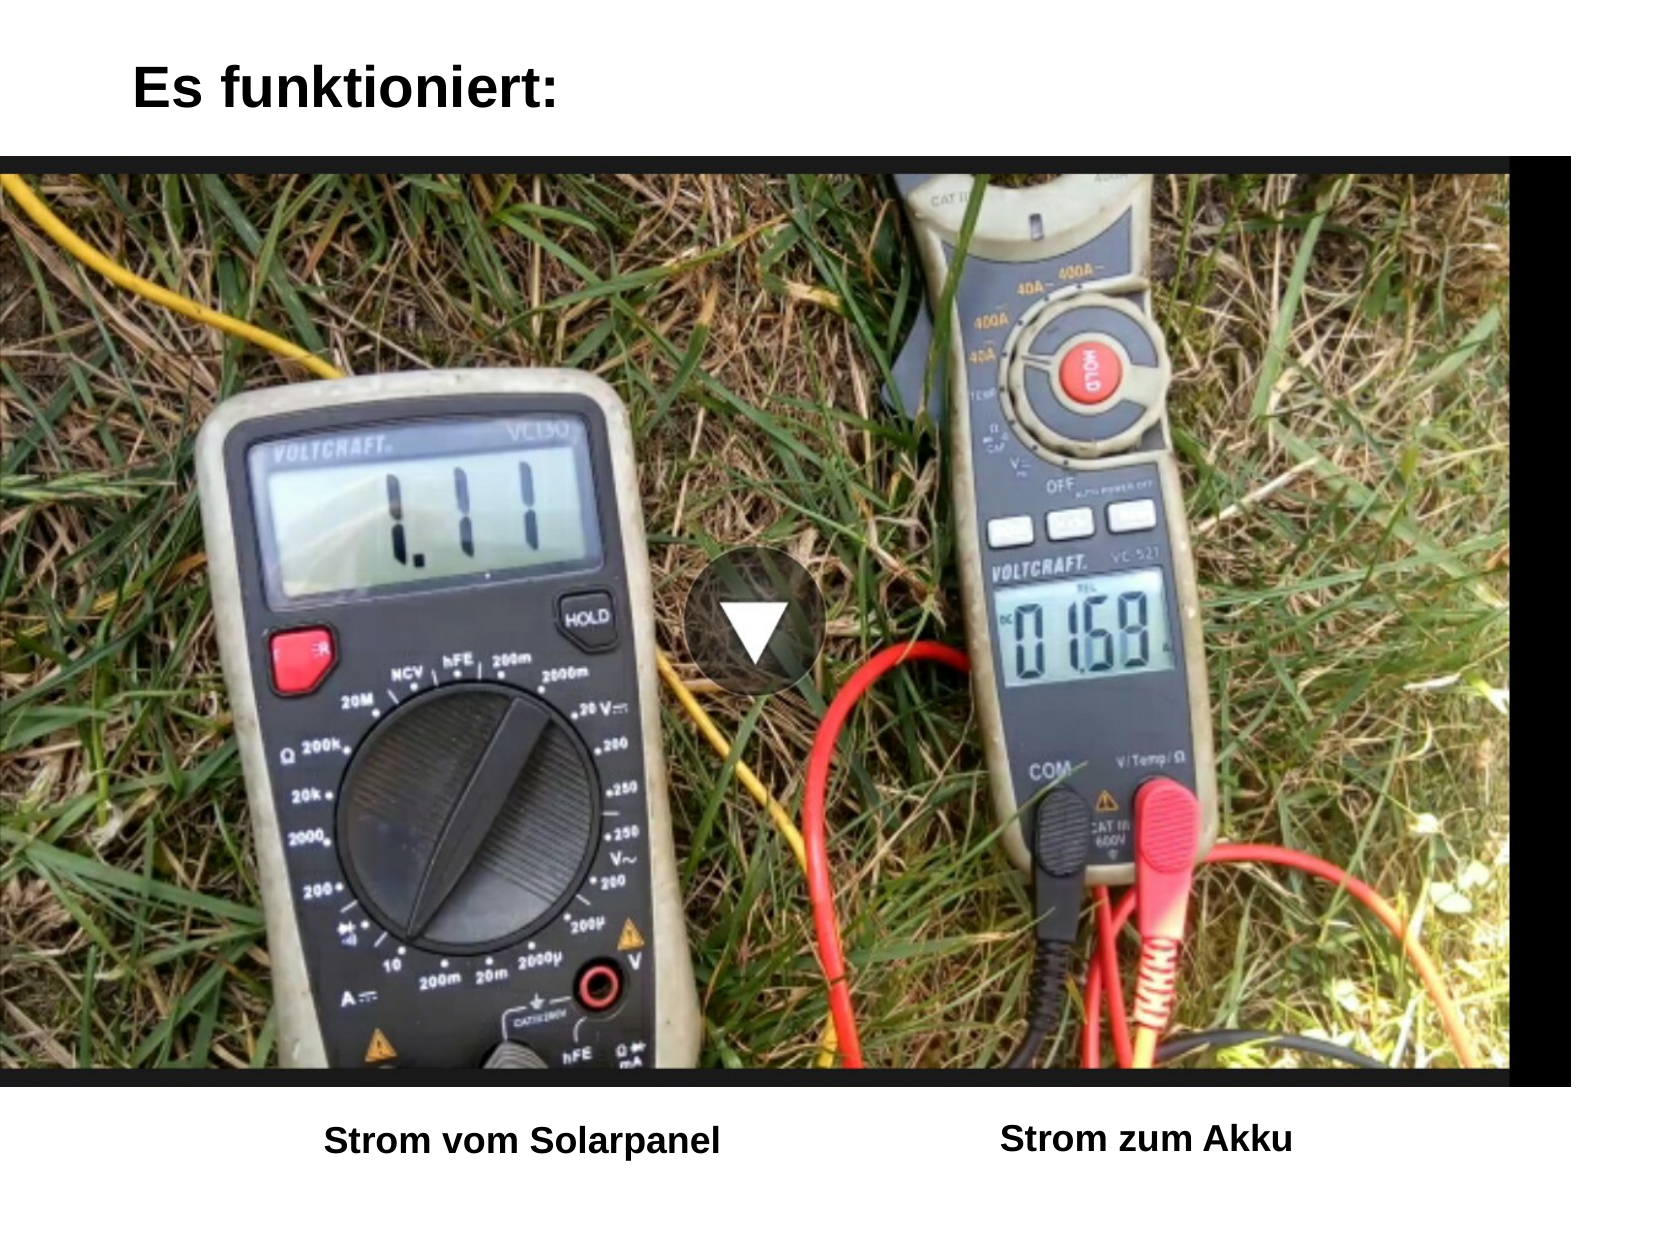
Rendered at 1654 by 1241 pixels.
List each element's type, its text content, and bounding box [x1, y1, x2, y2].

text_box Strom vom Solarpanel [308, 1112, 737, 1170]
text_box Es funktioniert: [118, 47, 1583, 128]
picture [0, 156, 1571, 1087]
text_box Strom zum Akku [984, 1110, 1308, 1168]
